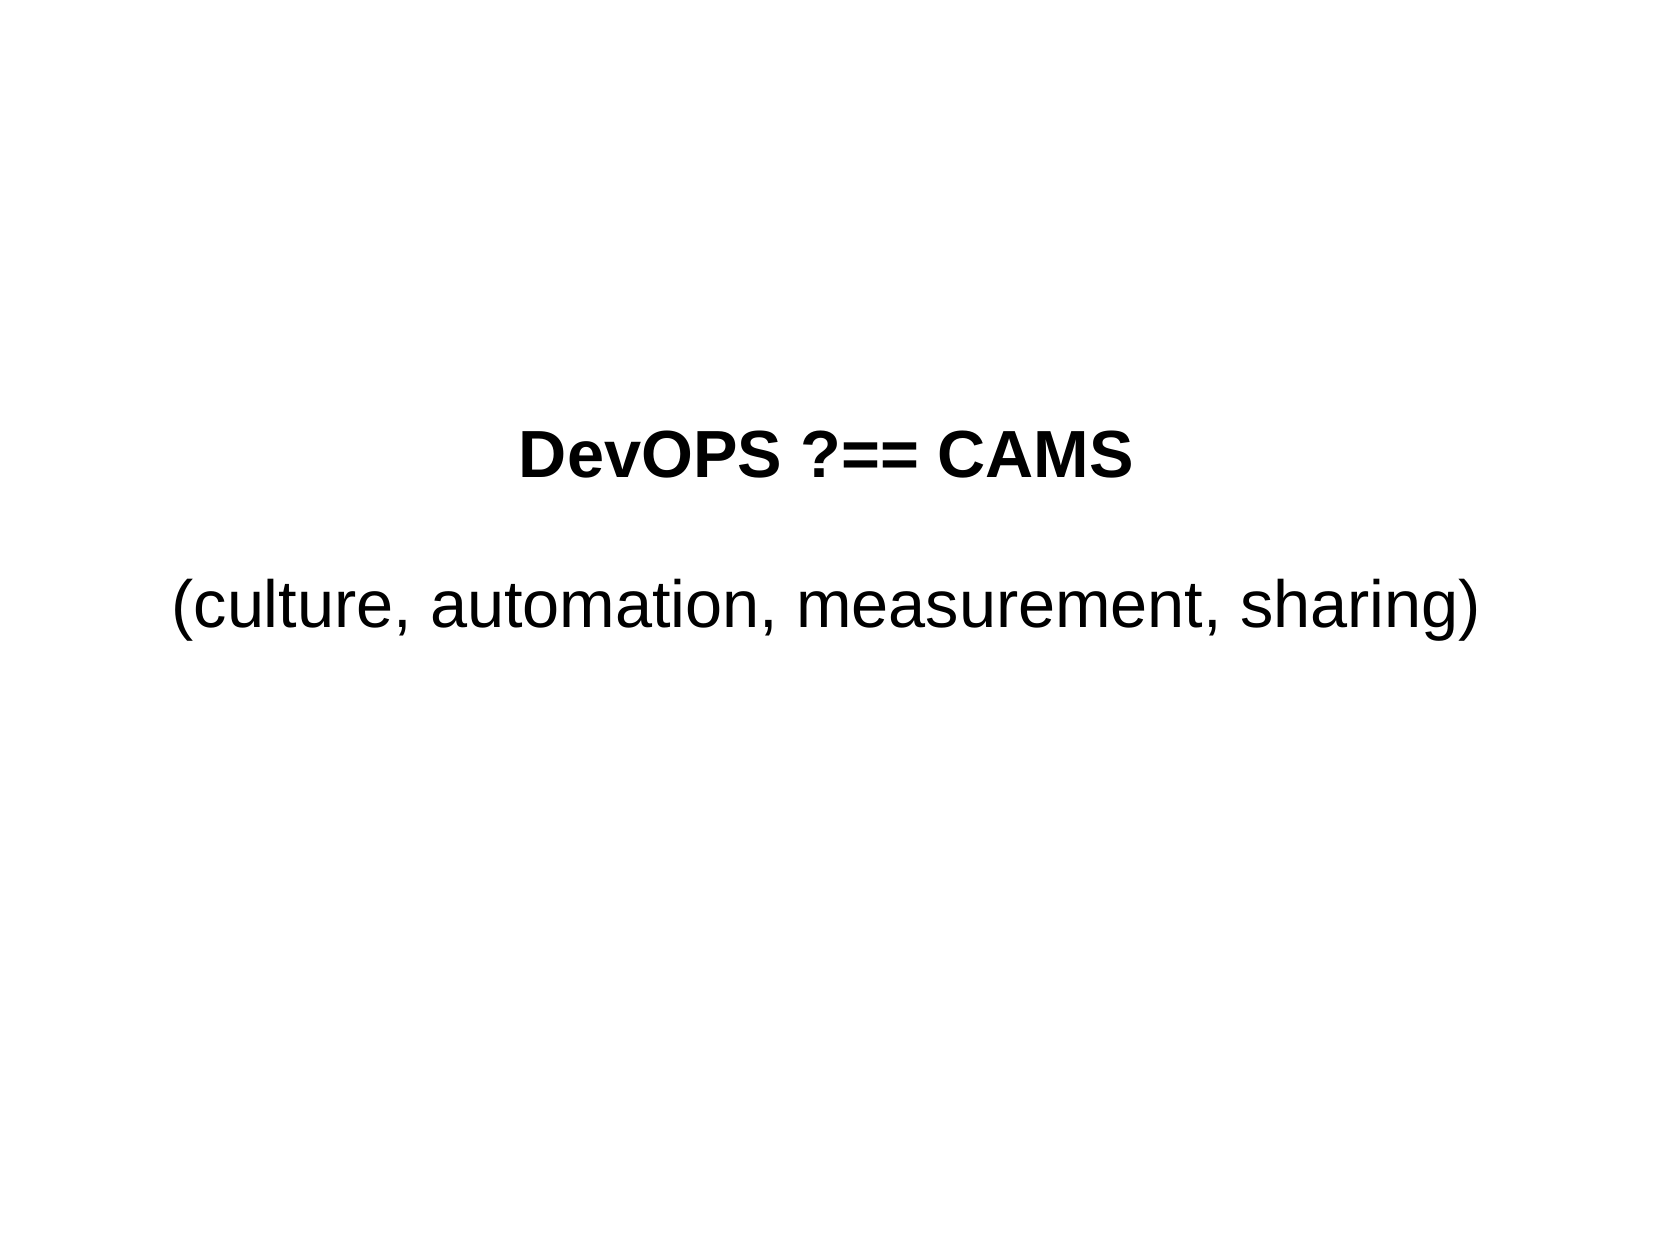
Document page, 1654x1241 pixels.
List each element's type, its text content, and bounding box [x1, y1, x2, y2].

subtitle DevOPS ?== CAMS (culture, automation, measurement, sharing) [82, 49, 1571, 1010]
